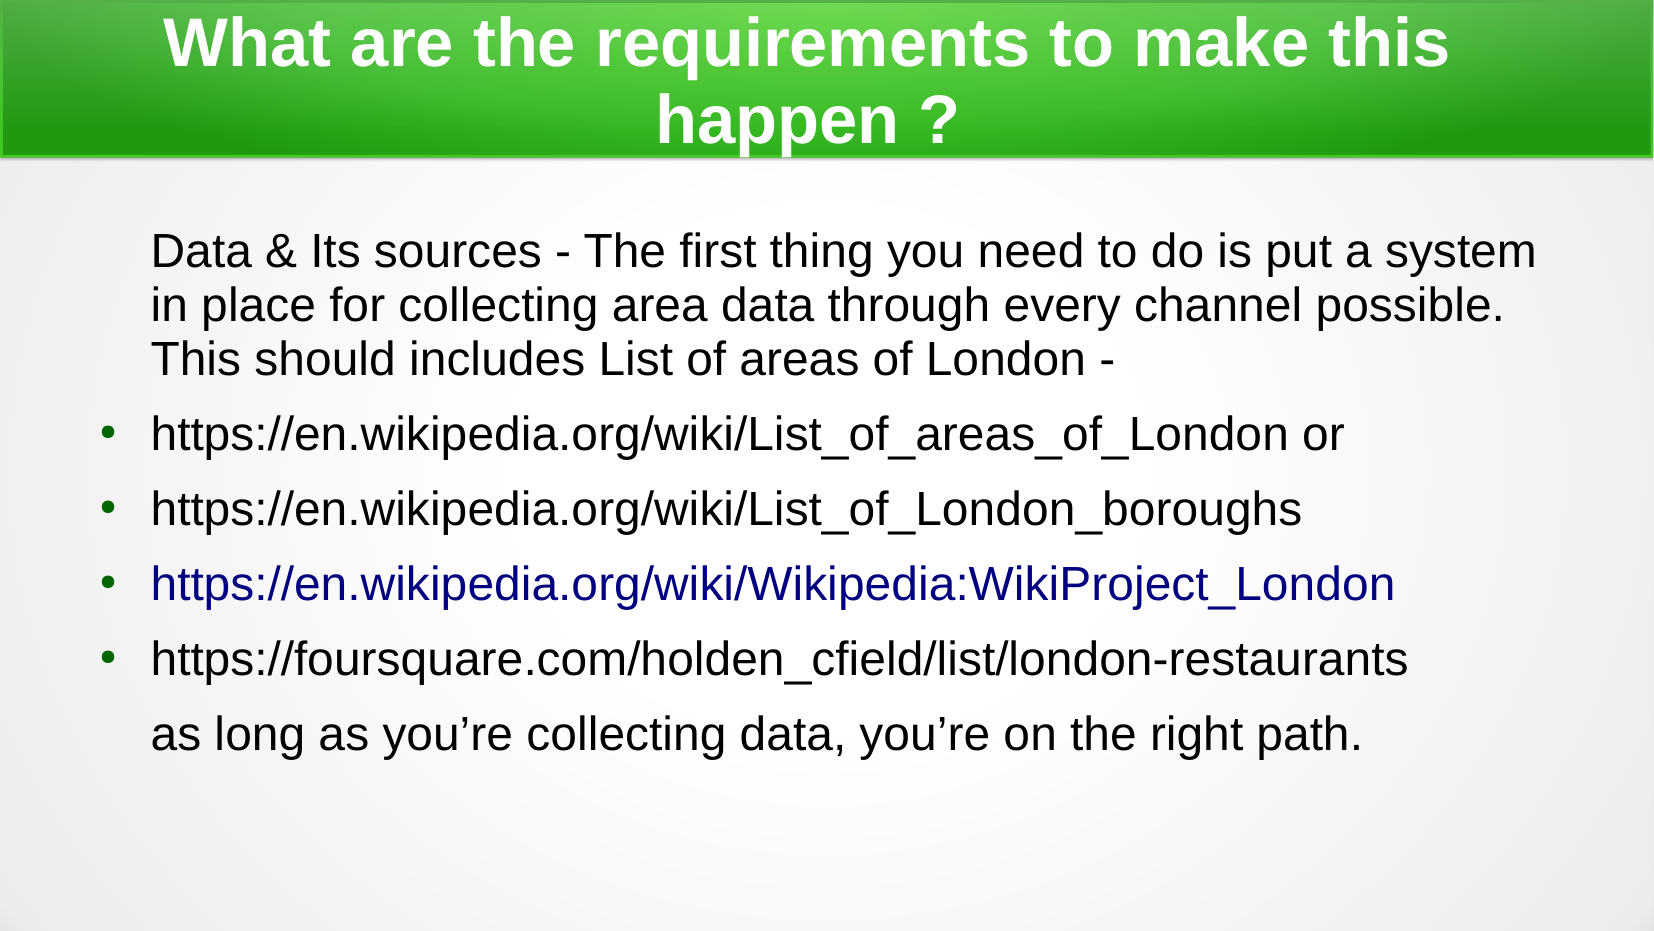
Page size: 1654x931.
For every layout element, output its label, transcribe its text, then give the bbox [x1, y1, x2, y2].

title What are the requirements to make this happen ? [45, 4, 1571, 158]
list Data & Its sources - The first thing you need to do is put a system in place for collecting area data through every channel possible. This should includes List of areas of London - https://en.wikipedia.org/wiki/List_of_areas_of_London or https://en.wikipedia.org/wiki/List_of_London_boroughs https://en.wikipedia.org/wiki/Wikipedia:WikiProject_London https://foursquare.com/holden_cfield/list/london-restaurants as long as you’re collecting data, you’re on the right path. [82, 224, 1571, 764]
